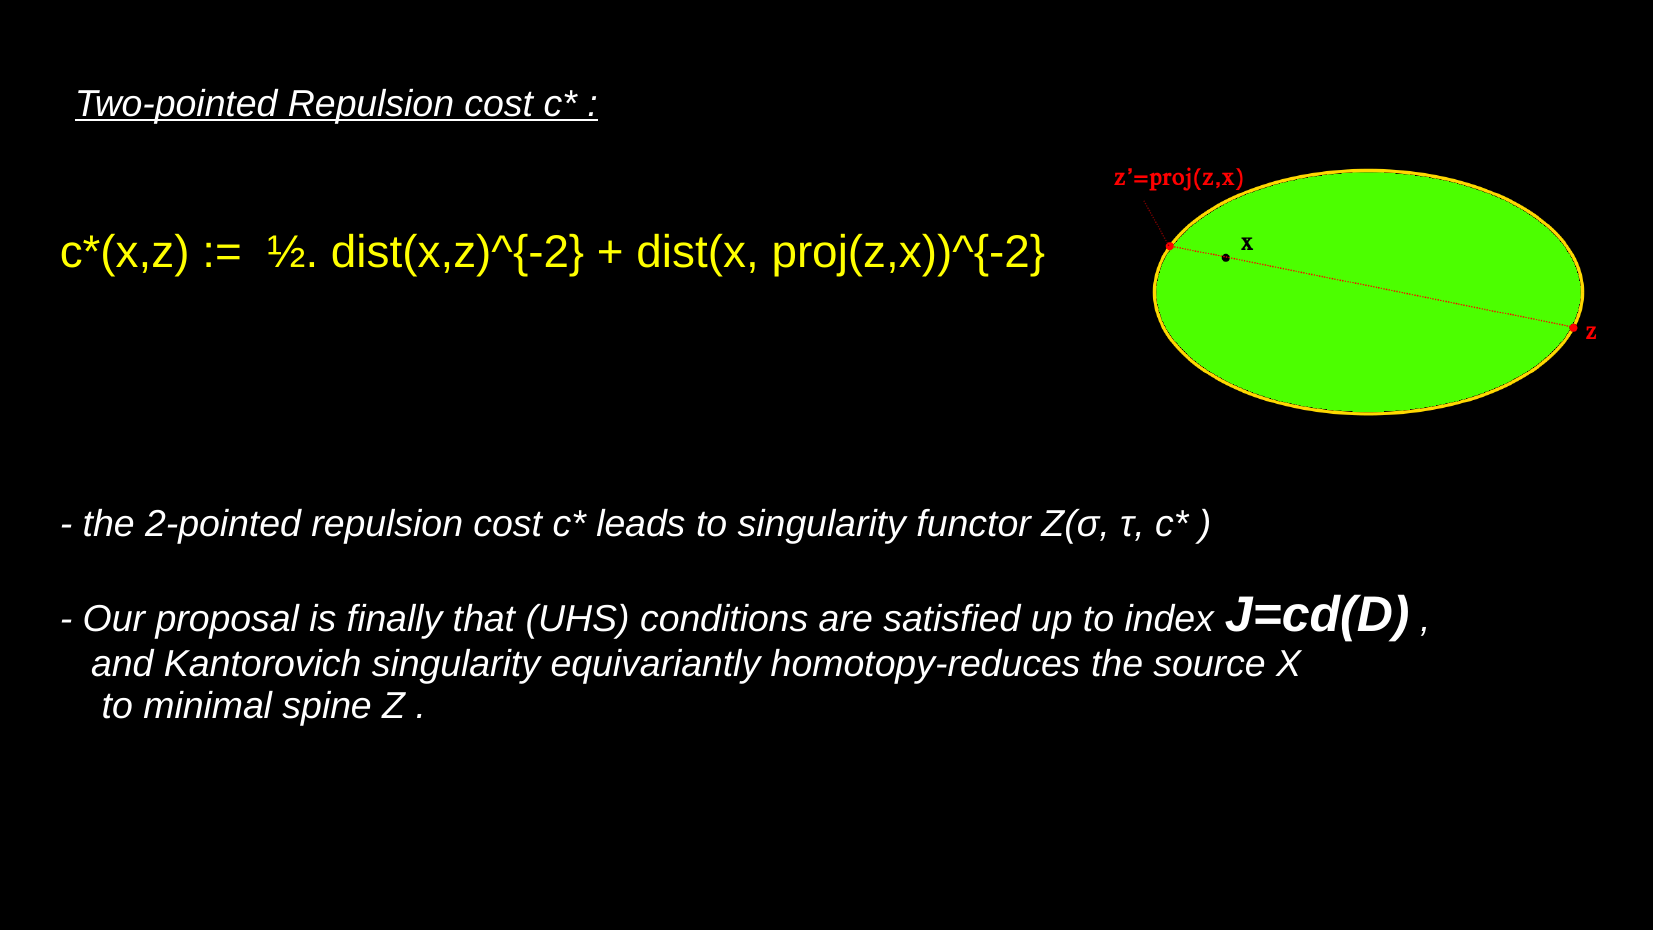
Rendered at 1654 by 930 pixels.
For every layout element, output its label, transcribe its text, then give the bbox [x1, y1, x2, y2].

picture [1106, 134, 1621, 432]
text_box c*(x,z) := ½. dist(x,z)^{-2} + dist(x, proj(z,x))^{-2} [45, 218, 1061, 285]
text_box - the 2-pointed repulsion cost c* leads to singularity functor Z(σ, τ, c* ) - Our proposal is finally that (UHS) conditions are satisfied up to index J=cd(D) , and Kantorovich singularity equivariantly homotopy-reduces the source X to minimal spine Z . [45, 494, 1561, 856]
text_box [30, 44, 1621, 564]
text_box Two-pointed Repulsion cost c* : [60, 75, 1591, 132]
